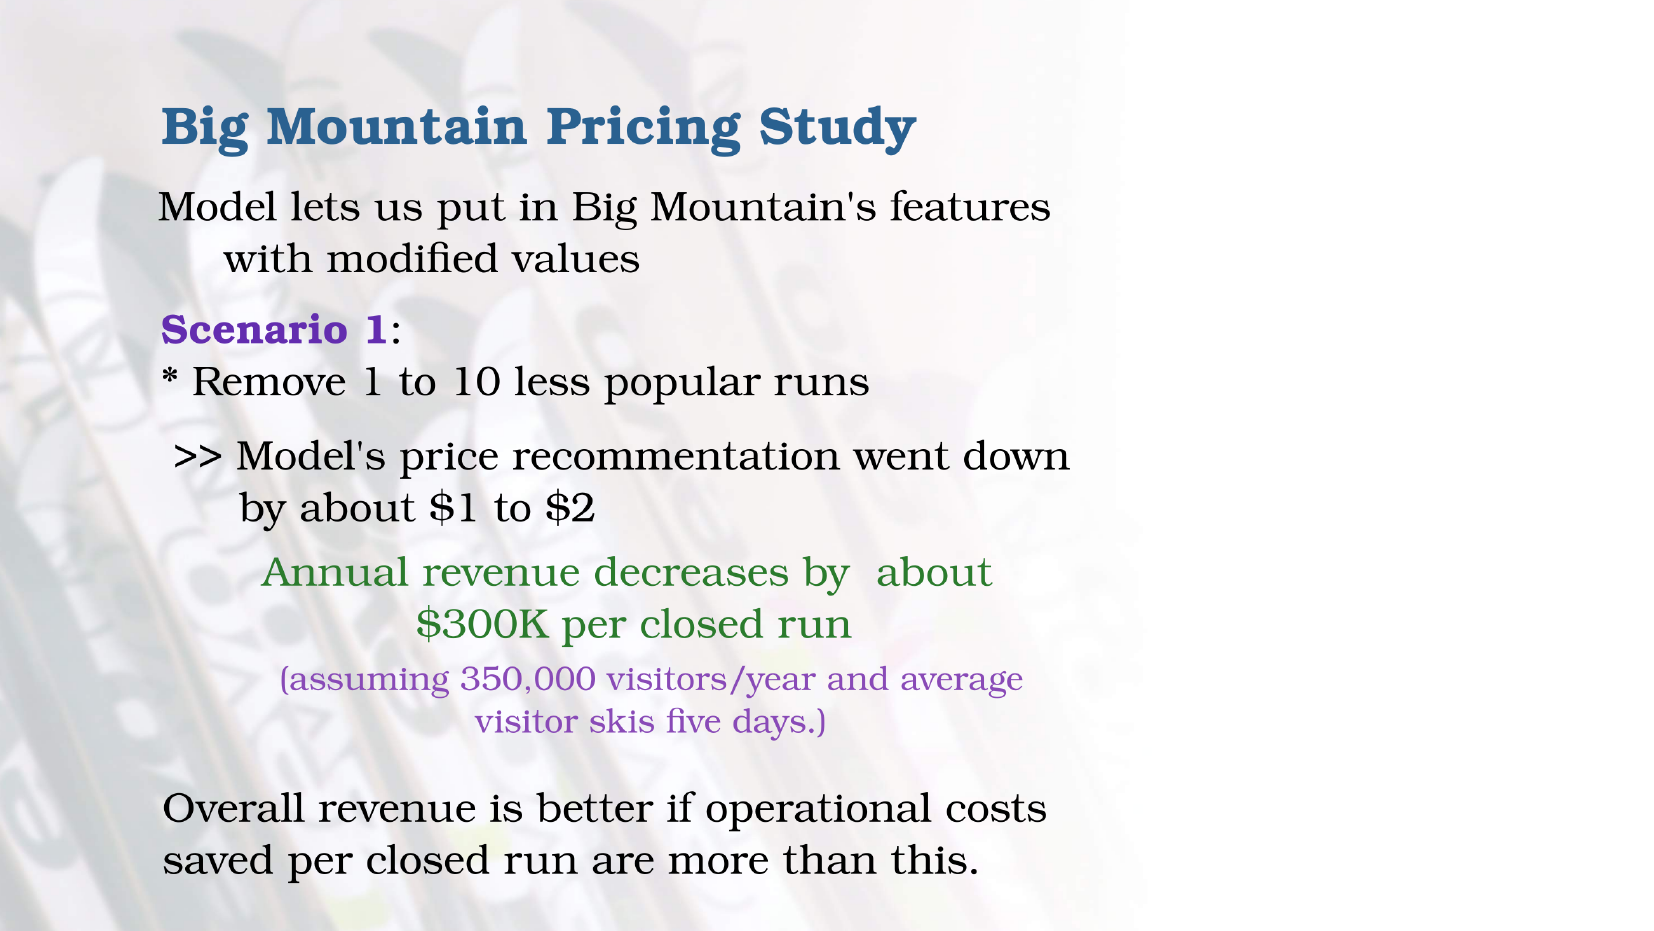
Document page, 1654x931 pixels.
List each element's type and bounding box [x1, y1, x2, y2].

picture [0, 0, 1276, 931]
